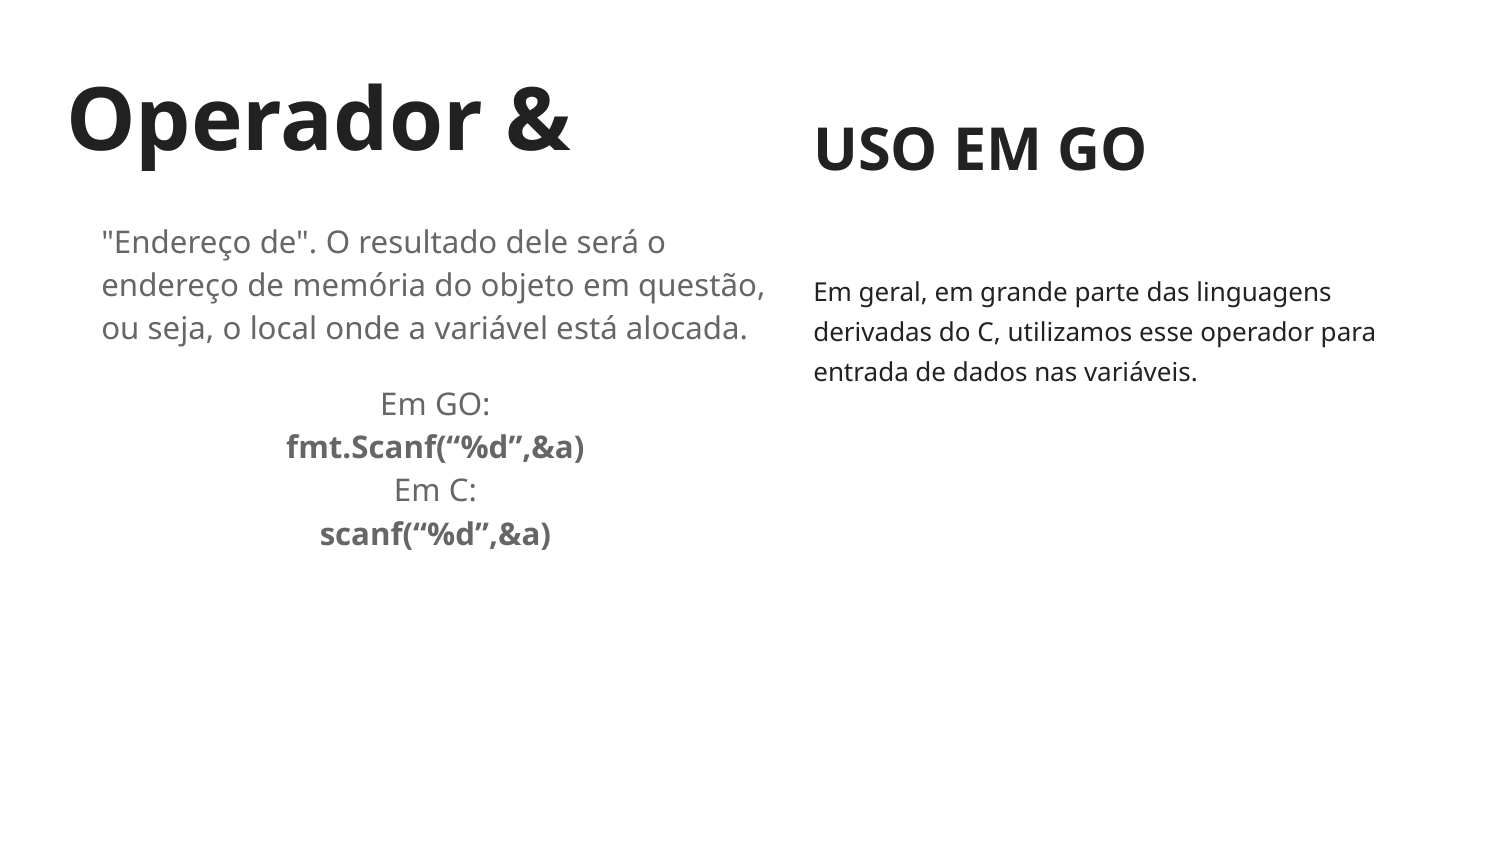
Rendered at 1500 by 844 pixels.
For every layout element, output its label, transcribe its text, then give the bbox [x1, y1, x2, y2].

text_box USO EM GO Em geral, em grande parte das linguagens derivadas do C, utilizamos esse operador para entrada de dados nas variáveis. [798, 96, 1489, 823]
list "Endereço de". O resultado dele será o endereço de memória do objeto em questão, ou seja, o local onde a variável está alocada. Em GO: fmt.Scanf(“%d”,&a) Em C: scanf(“%d”,&a) [86, 201, 785, 823]
title Operador & [51, 48, 1449, 180]
